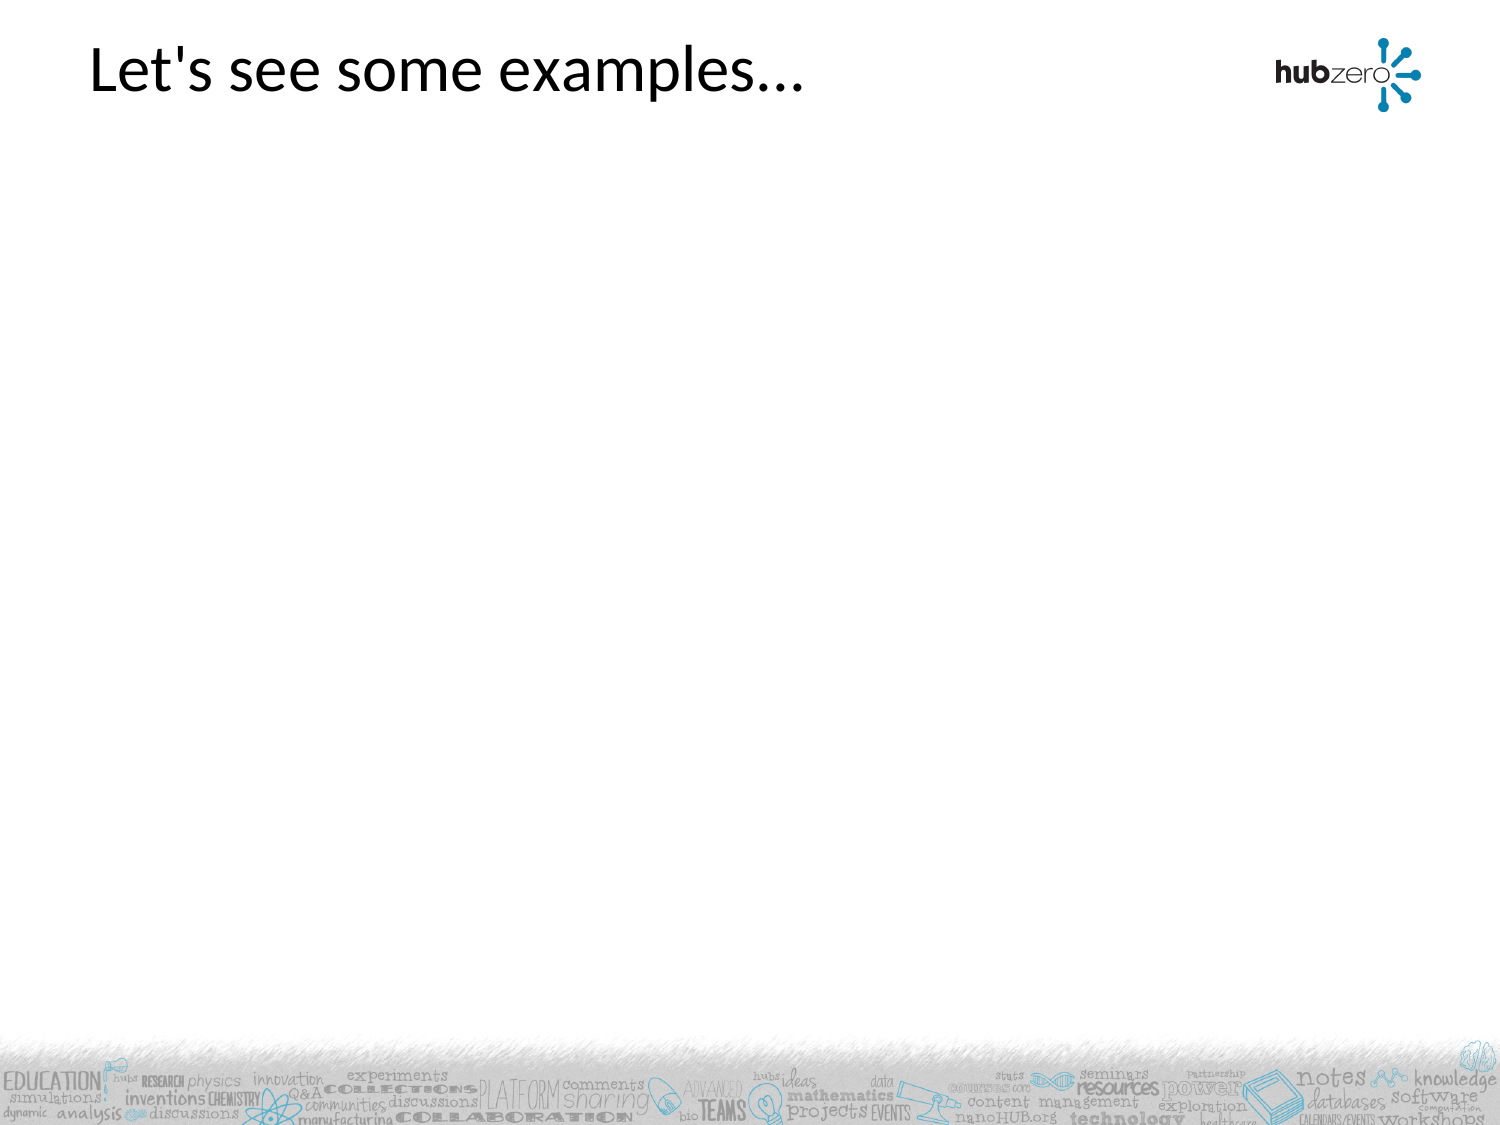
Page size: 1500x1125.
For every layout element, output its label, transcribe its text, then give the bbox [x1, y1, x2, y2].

picture [0, 1034, 1500, 1125]
picture [1272, 35, 1424, 115]
title Let's see some examples... [75, 12, 1249, 118]
